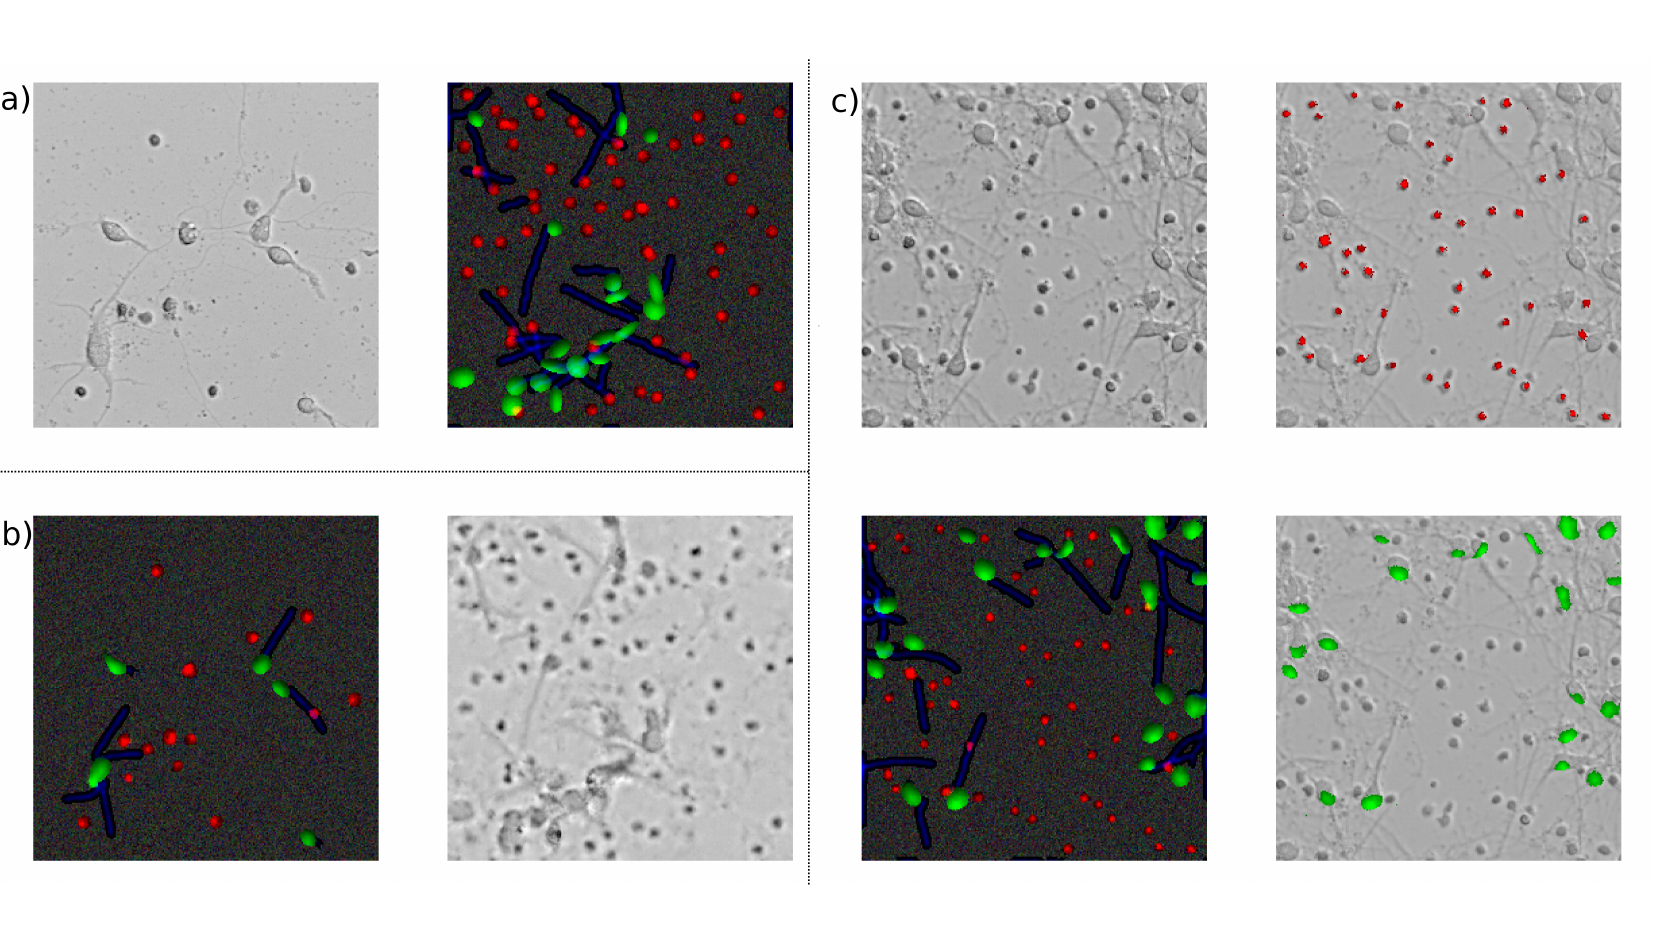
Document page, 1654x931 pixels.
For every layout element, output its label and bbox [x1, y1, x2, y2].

picture [0, 58, 1654, 886]
